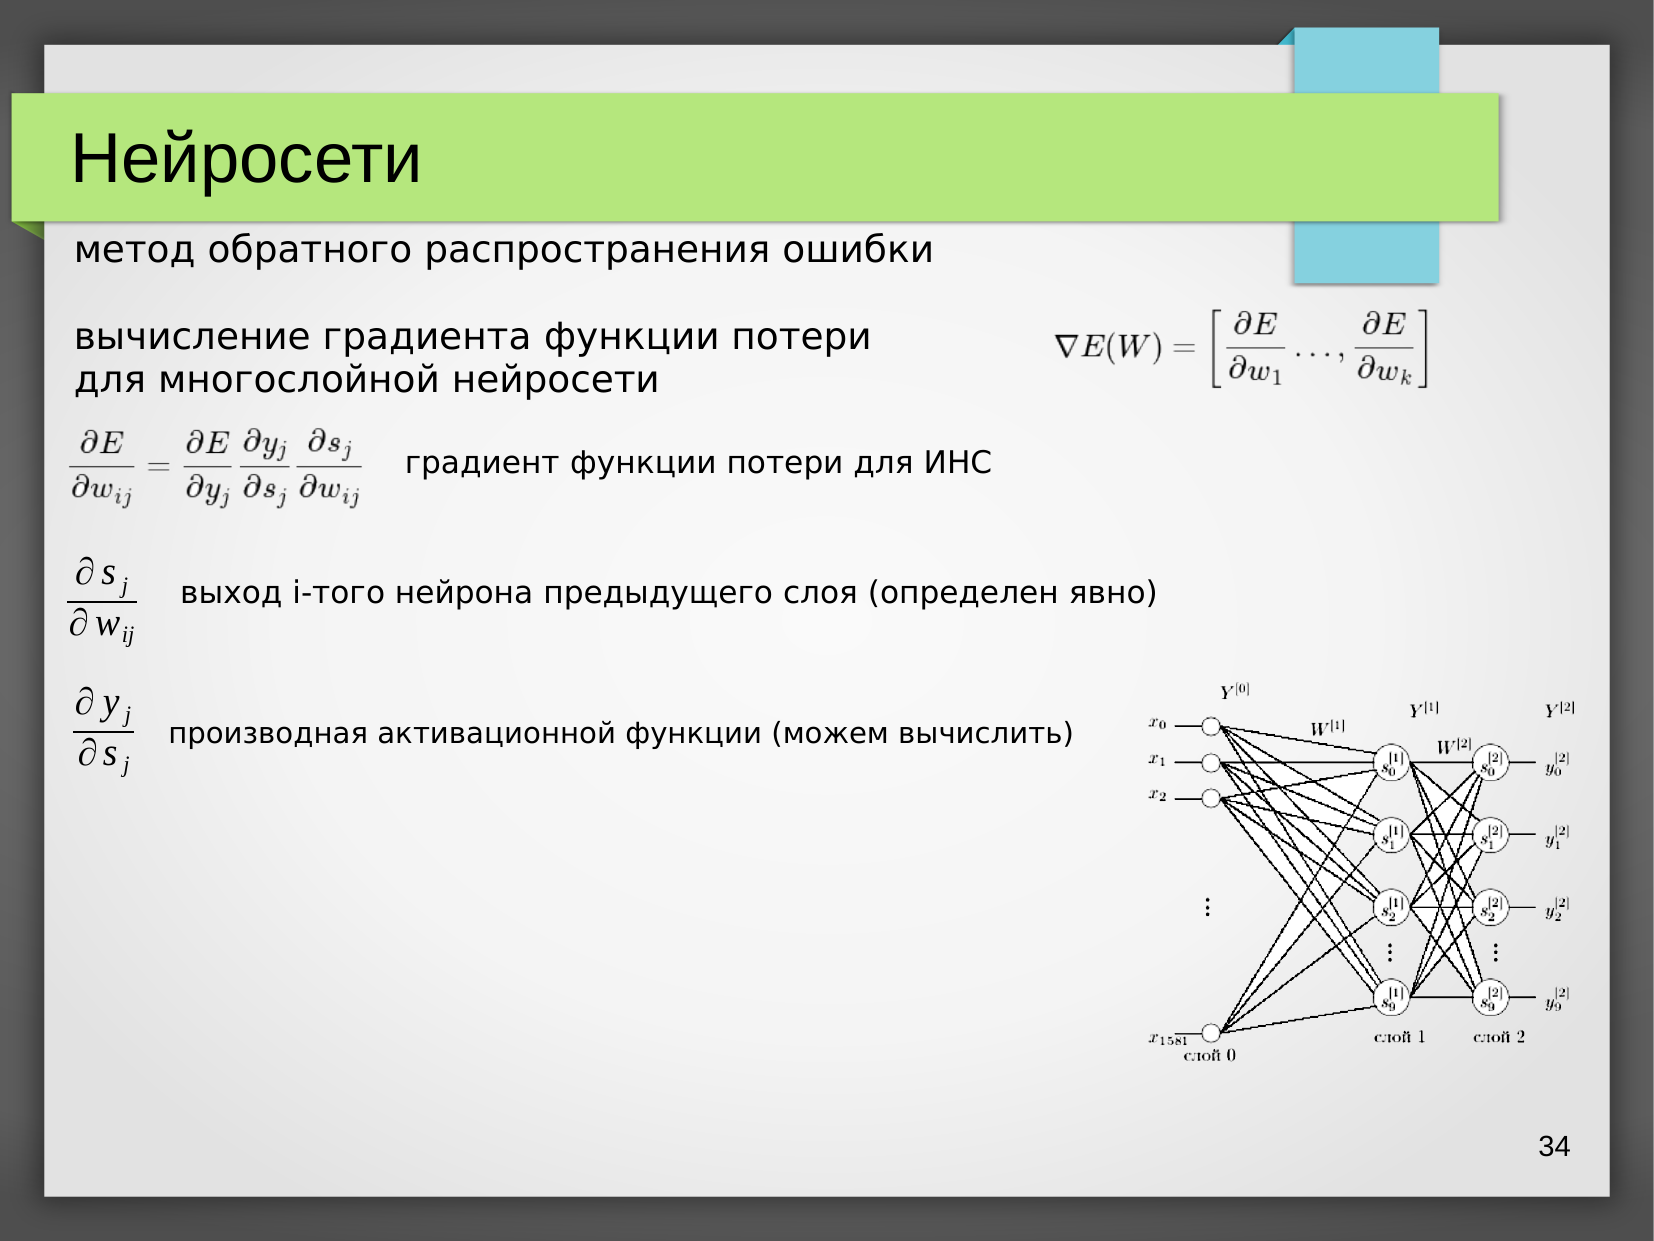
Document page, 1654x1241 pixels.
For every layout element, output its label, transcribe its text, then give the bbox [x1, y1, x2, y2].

text_box выход i-того нейрона предыдущего слоя (определен явно) [165, 567, 1536, 626]
chart [65, 685, 142, 781]
text_box градиент функции потери для ИНС [390, 437, 1040, 496]
chart [59, 555, 145, 651]
picture [0, 0, 1654, 1241]
title Нейросети [70, 118, 1205, 199]
text_box метод обратного распространения ошибки вычисление градиента функции потери для многослойной нейросети [59, 220, 1052, 410]
text_box производная активационной функции (можем вычислить) [153, 708, 1123, 758]
